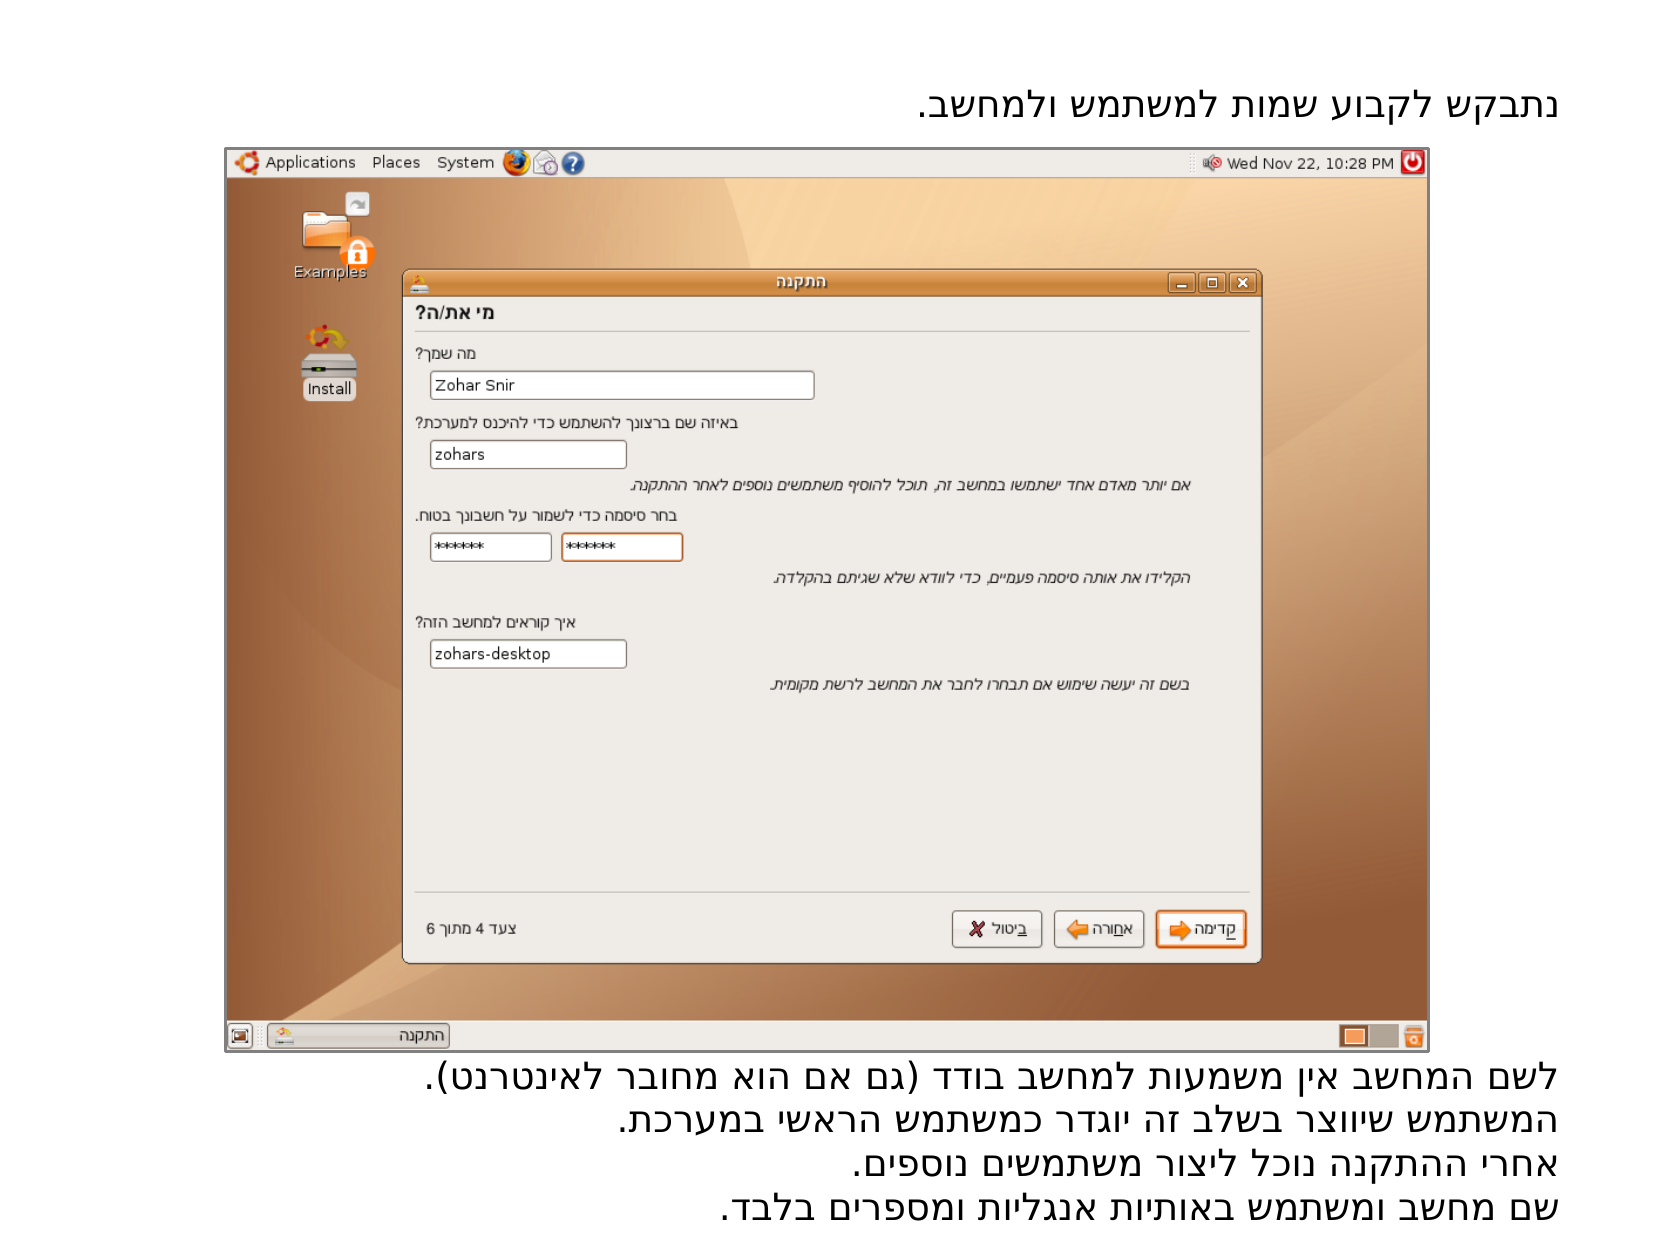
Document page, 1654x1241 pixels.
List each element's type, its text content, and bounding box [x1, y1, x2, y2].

picture [226, 150, 1427, 1051]
text_box לשם המחשב אין משמעות למחשב בודד (גם אם הוא מחובר לאינטרנט). המשתמש שיווצר בשלב זה יוגדר כמשתמש הראשי במערכת. אחרי ההתקנה נוכל ליצור משתמשים נוספים. שם מחשב ומשתמש באותיות אנגליות ומספרים בלבד. [75, 1047, 1576, 1241]
text_box נתבקש לקבוע שמות למשתמש ולמחשב. [225, 75, 1576, 136]
